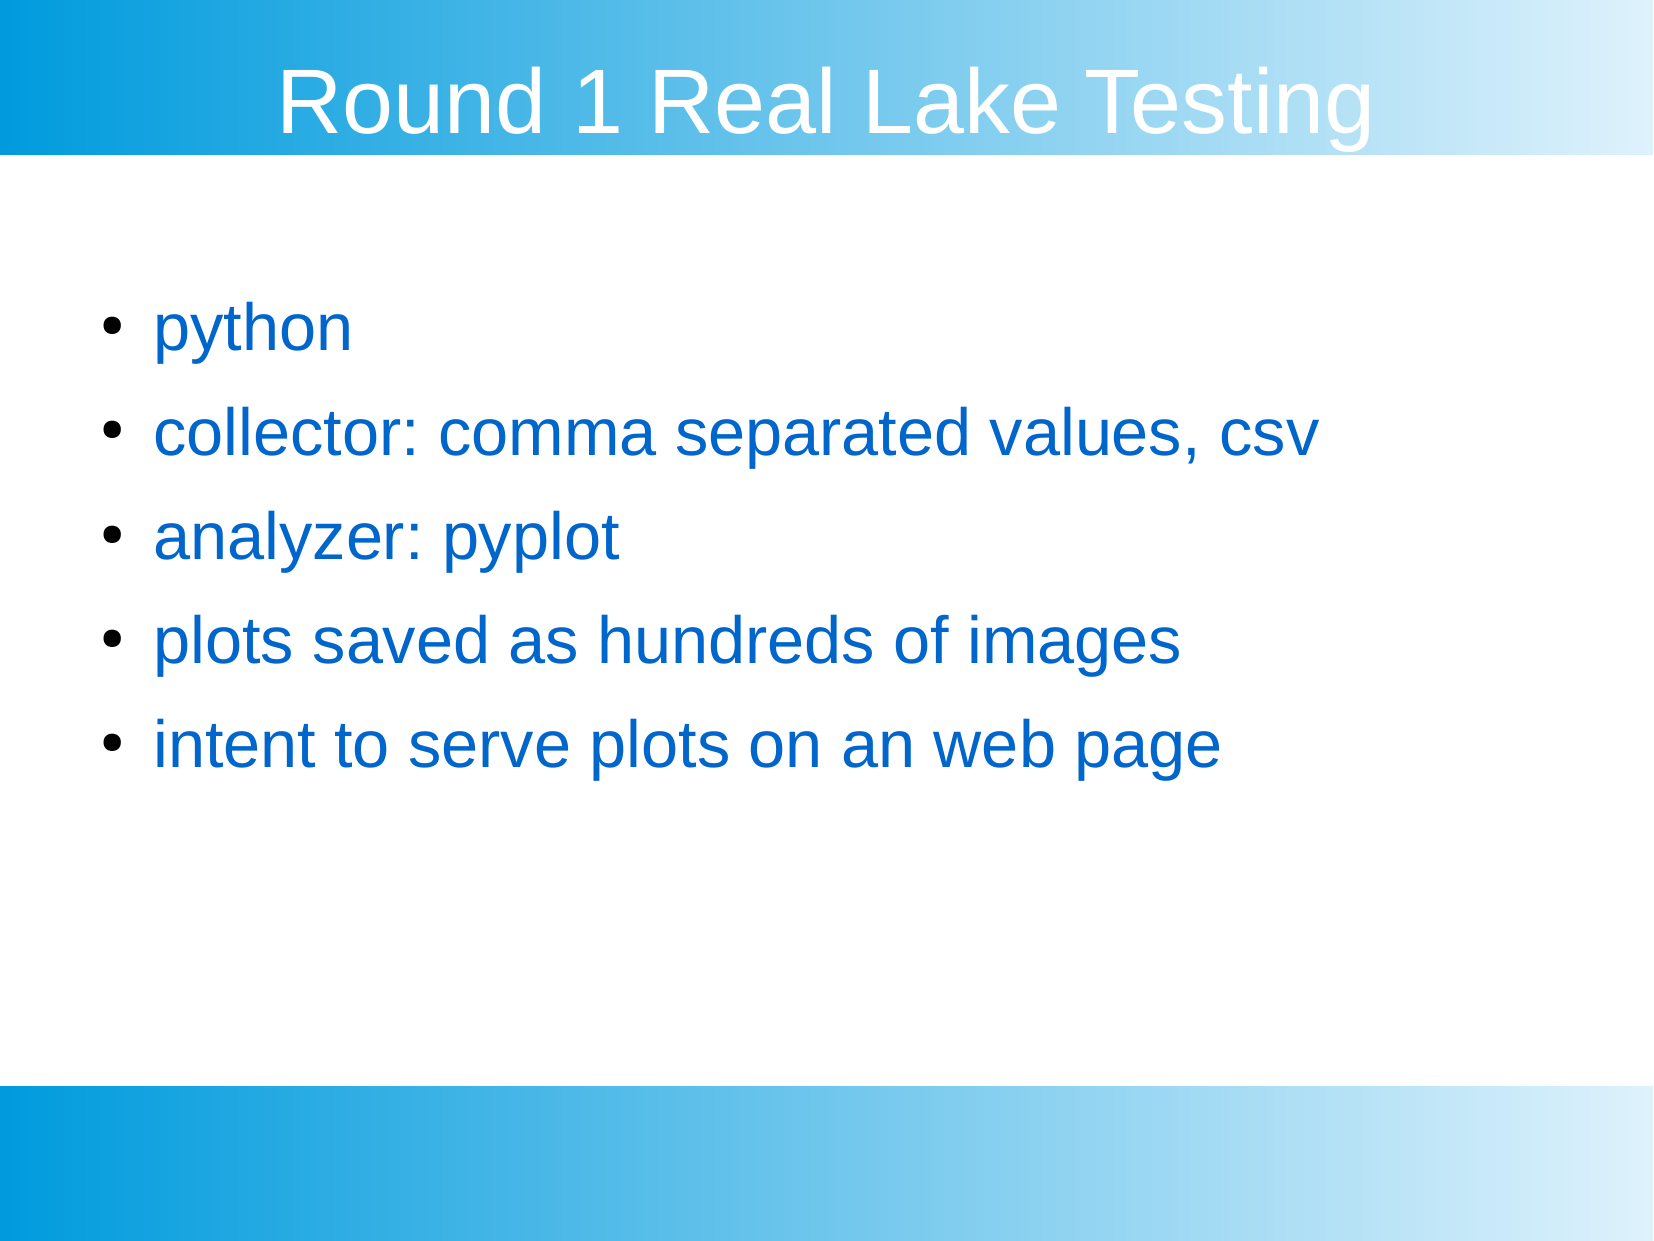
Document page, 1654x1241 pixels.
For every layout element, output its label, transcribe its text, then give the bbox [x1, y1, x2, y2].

title Round 1 Real Lake Testing [82, 49, 1571, 155]
list python collector: comma separated values, csv analyzer: pyplot plots saved as hundreds of images intent to serve plots on an web page [82, 290, 1571, 1010]
